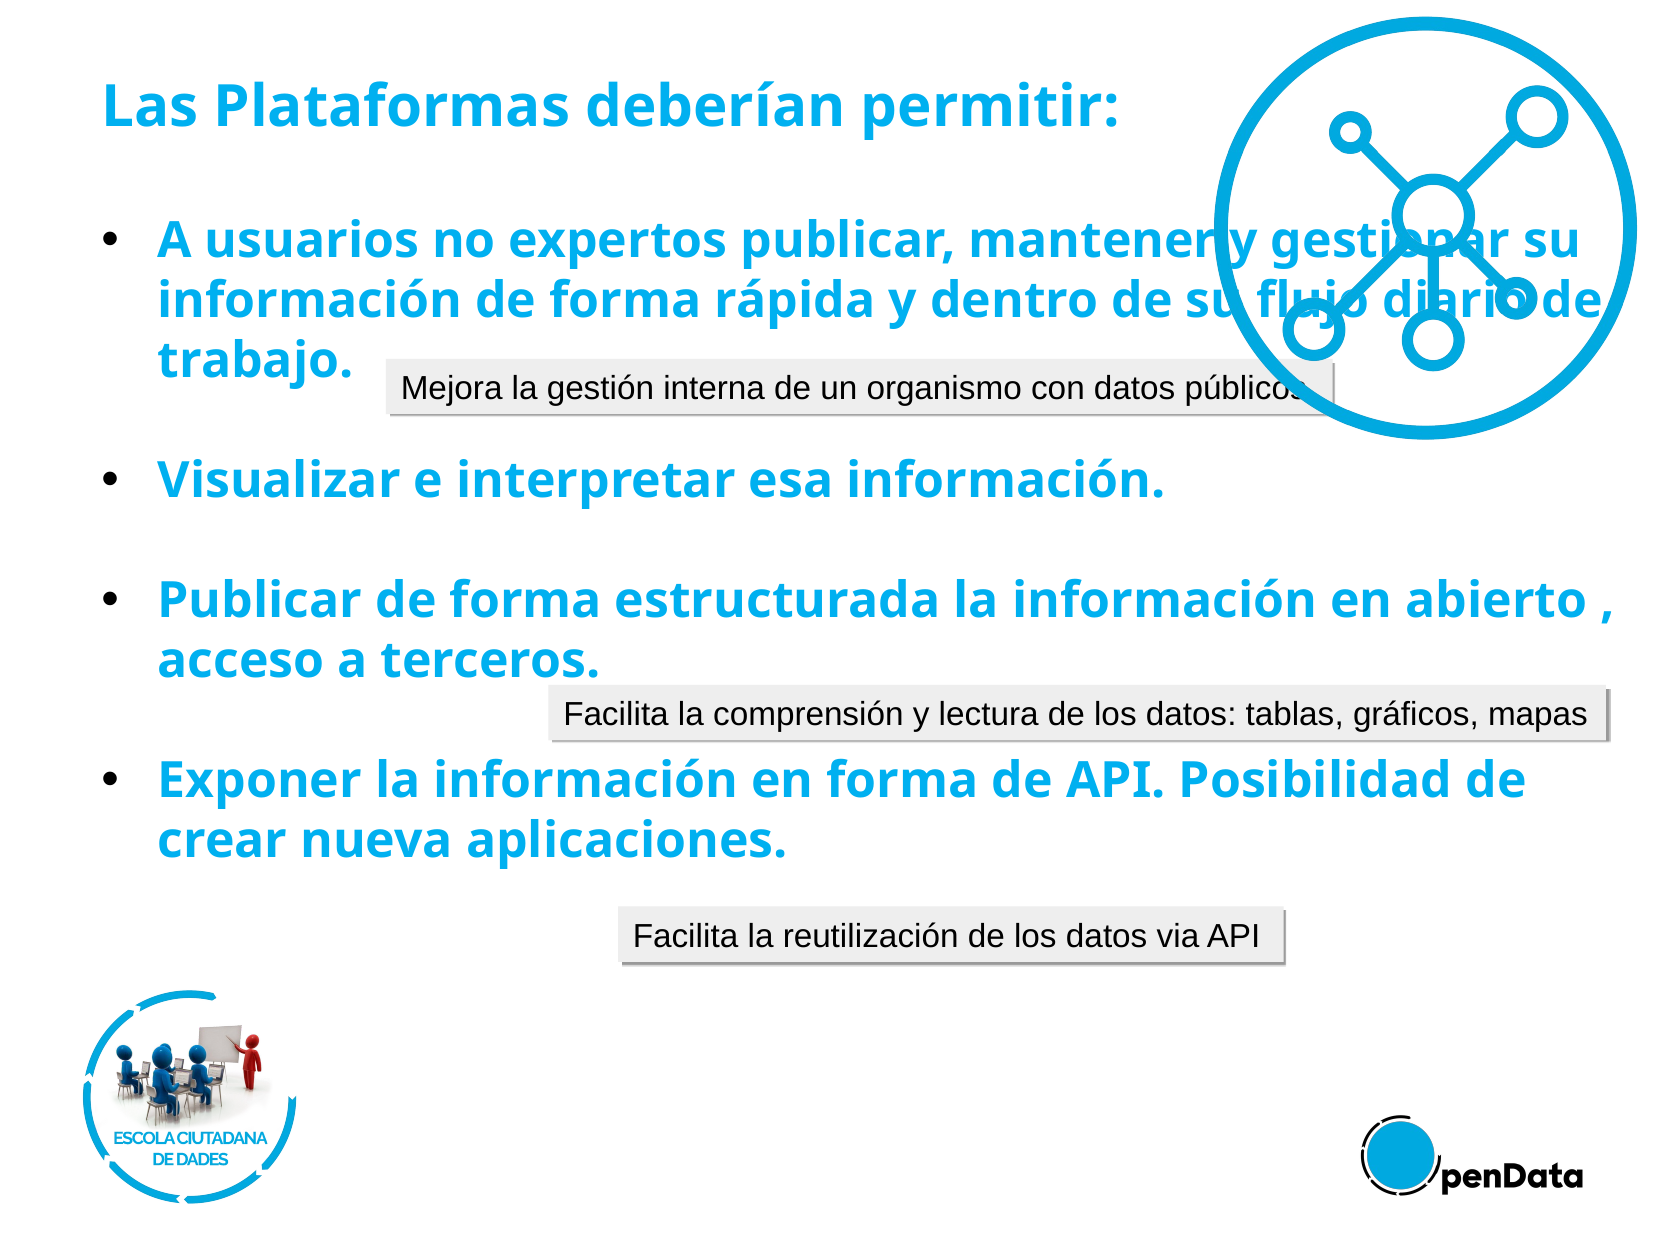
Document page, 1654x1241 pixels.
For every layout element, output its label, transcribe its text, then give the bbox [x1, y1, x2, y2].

text_box Facilita la reutilización de los datos via API [618, 906, 1284, 962]
picture [1229, 233, 1239, 262]
picture [1222, 291, 1229, 311]
picture [1354, 1108, 1600, 1206]
text_box Las Plataformas deberían permitir: A usuarios no expertos publicar, mantener y gestionar su información de forma rápida y dentro de su flujo diario de trabajo. Visualizar e interpretar esa información. Publicar de forma estructurada la información en abierto , acceso a terceros. Exponer la información en forma de API. Posibilidad de crear nueva aplicaciones. [86, 60, 1633, 520]
text_box Mejora la gestión interna de un organismo con datos públicos [385, 358, 1196, 415]
picture [45, 953, 333, 1241]
text_box Facilita la comprensión y lectura de los datos: tablas, gráficos, mapas [548, 684, 1606, 741]
picture [1228, 31, 1623, 425]
picture [1196, 0, 1654, 457]
